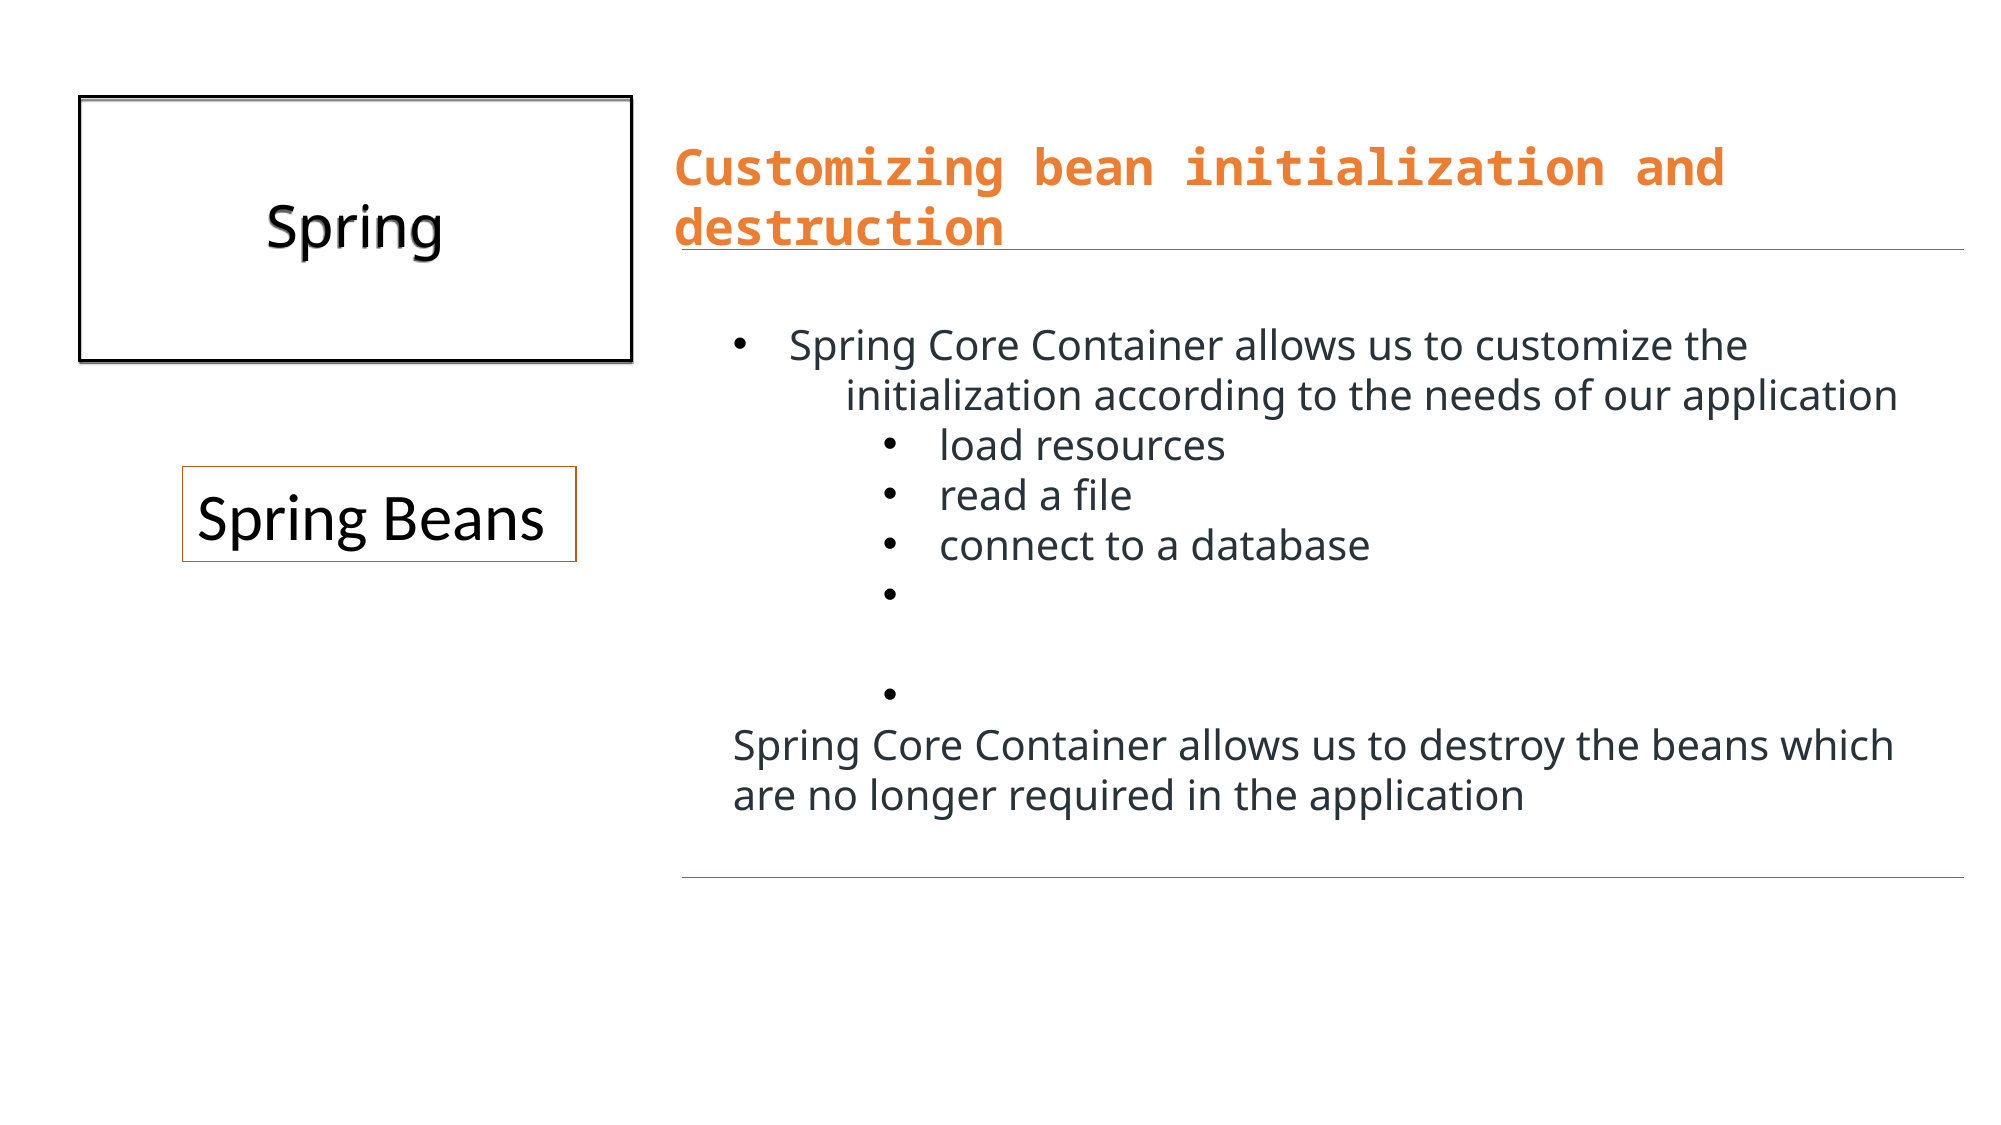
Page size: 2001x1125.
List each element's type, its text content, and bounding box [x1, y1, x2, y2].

title Spring [79, 96, 632, 361]
text_box Spring Core Container allows us to customize the initialization according to the needs of our application load resources read a file connect to a database Spring Core Container allows us to destroy the beans which are no longer required in the application [717, 311, 1938, 832]
text_box Spring Beans [183, 467, 576, 562]
text_box Customizing bean initialization and destruction [659, 127, 1997, 204]
